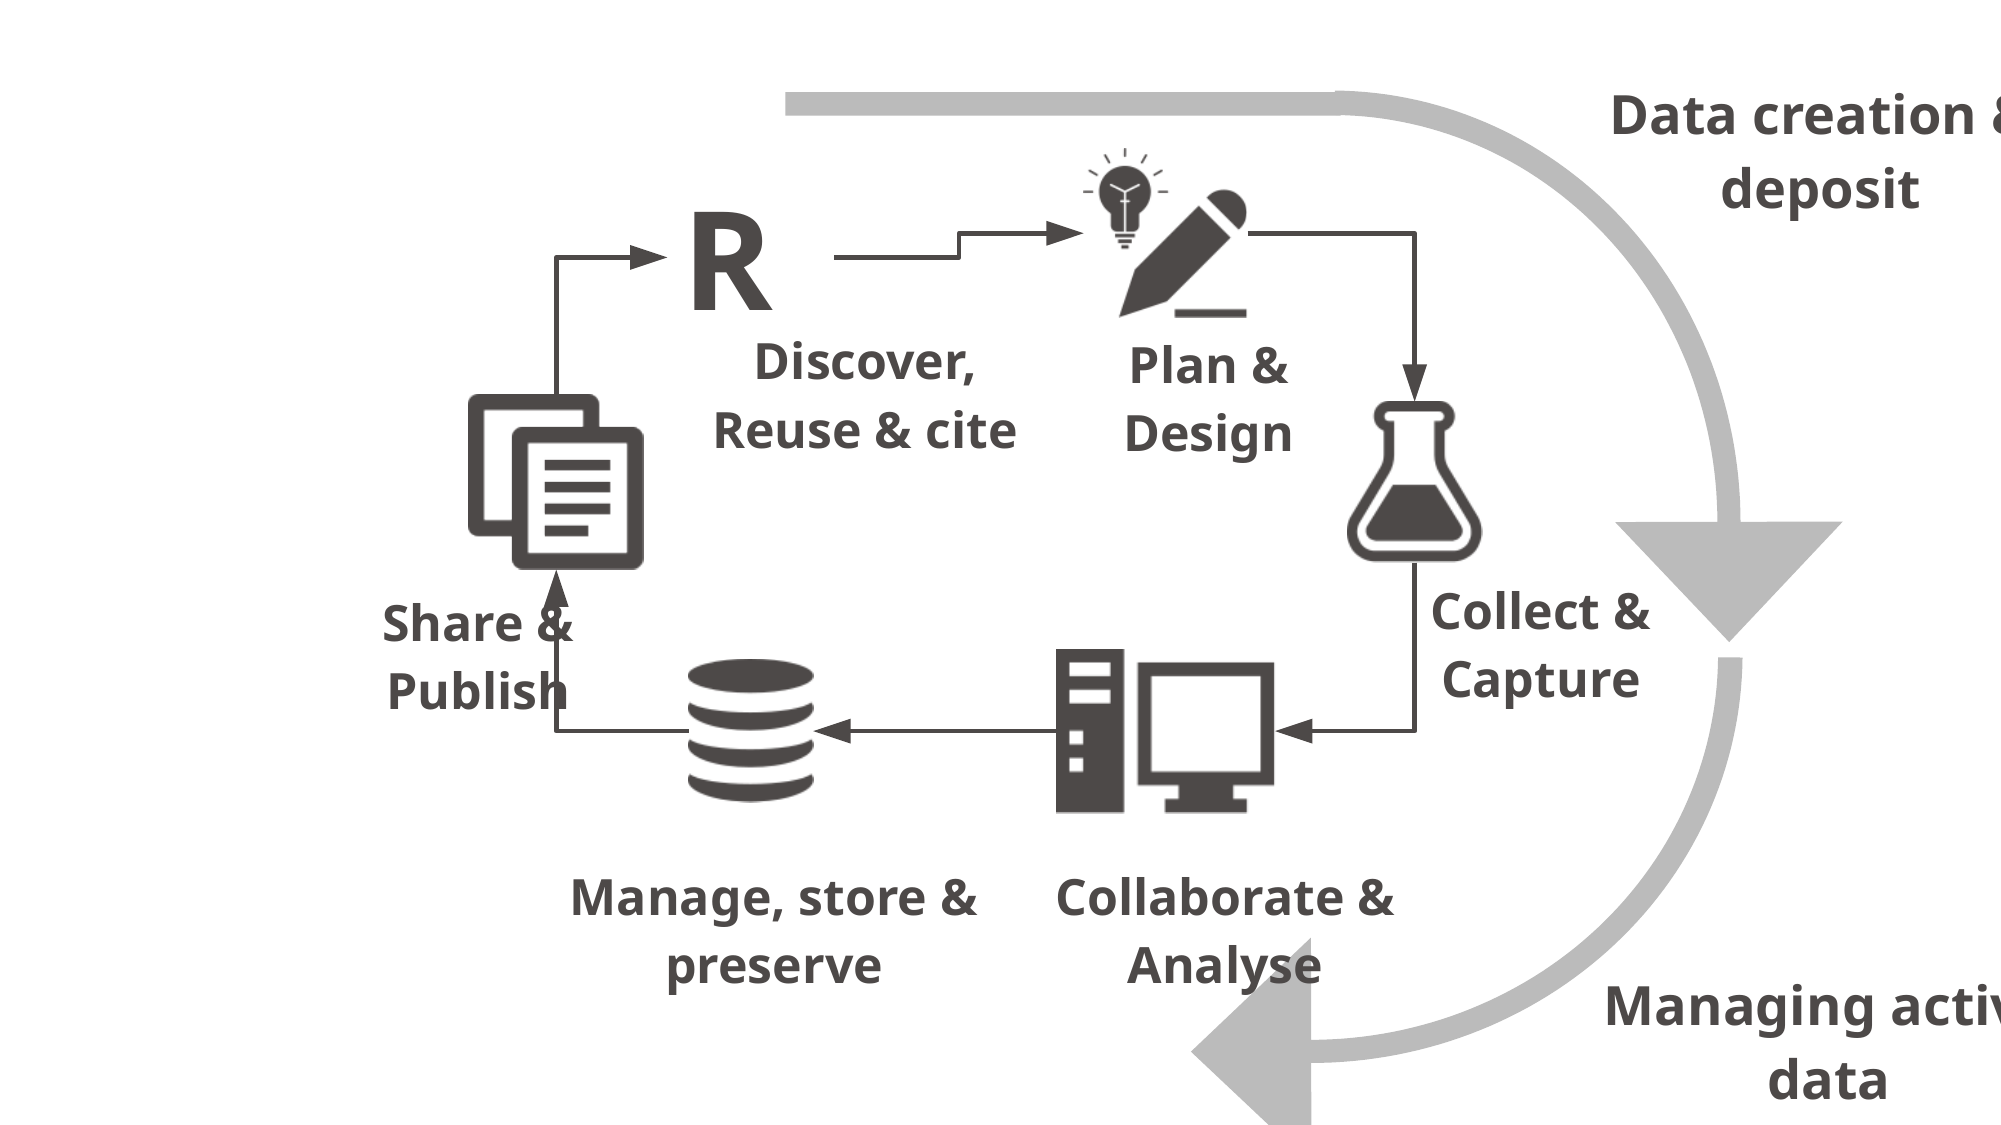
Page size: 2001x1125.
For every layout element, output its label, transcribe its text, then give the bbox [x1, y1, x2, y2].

text_box Collect & Capture [1417, 568, 1639, 684]
text_box Collaborate & Analyse [1040, 854, 1546, 970]
text_box [1303, 971, 1312, 978]
picture [1056, 649, 1276, 814]
text_box [785, 90, 1843, 643]
picture [688, 659, 814, 803]
text_box Data creation & deposit [1594, 68, 1991, 193]
text_box Plan & Design [1108, 322, 1288, 438]
picture [1347, 401, 1483, 563]
picture [1083, 148, 1248, 318]
text_box Managing active data [1588, 960, 2001, 1084]
text_box [1190, 657, 1743, 1125]
text_box Manage, store & preserve [555, 854, 941, 970]
text_box R [667, 156, 835, 311]
text_box Share & Publish [559, 607, 568, 696]
picture [468, 394, 644, 570]
text_box Discover, Reuse & cite [697, 318, 993, 434]
text_box Share & Publish [367, 580, 554, 696]
